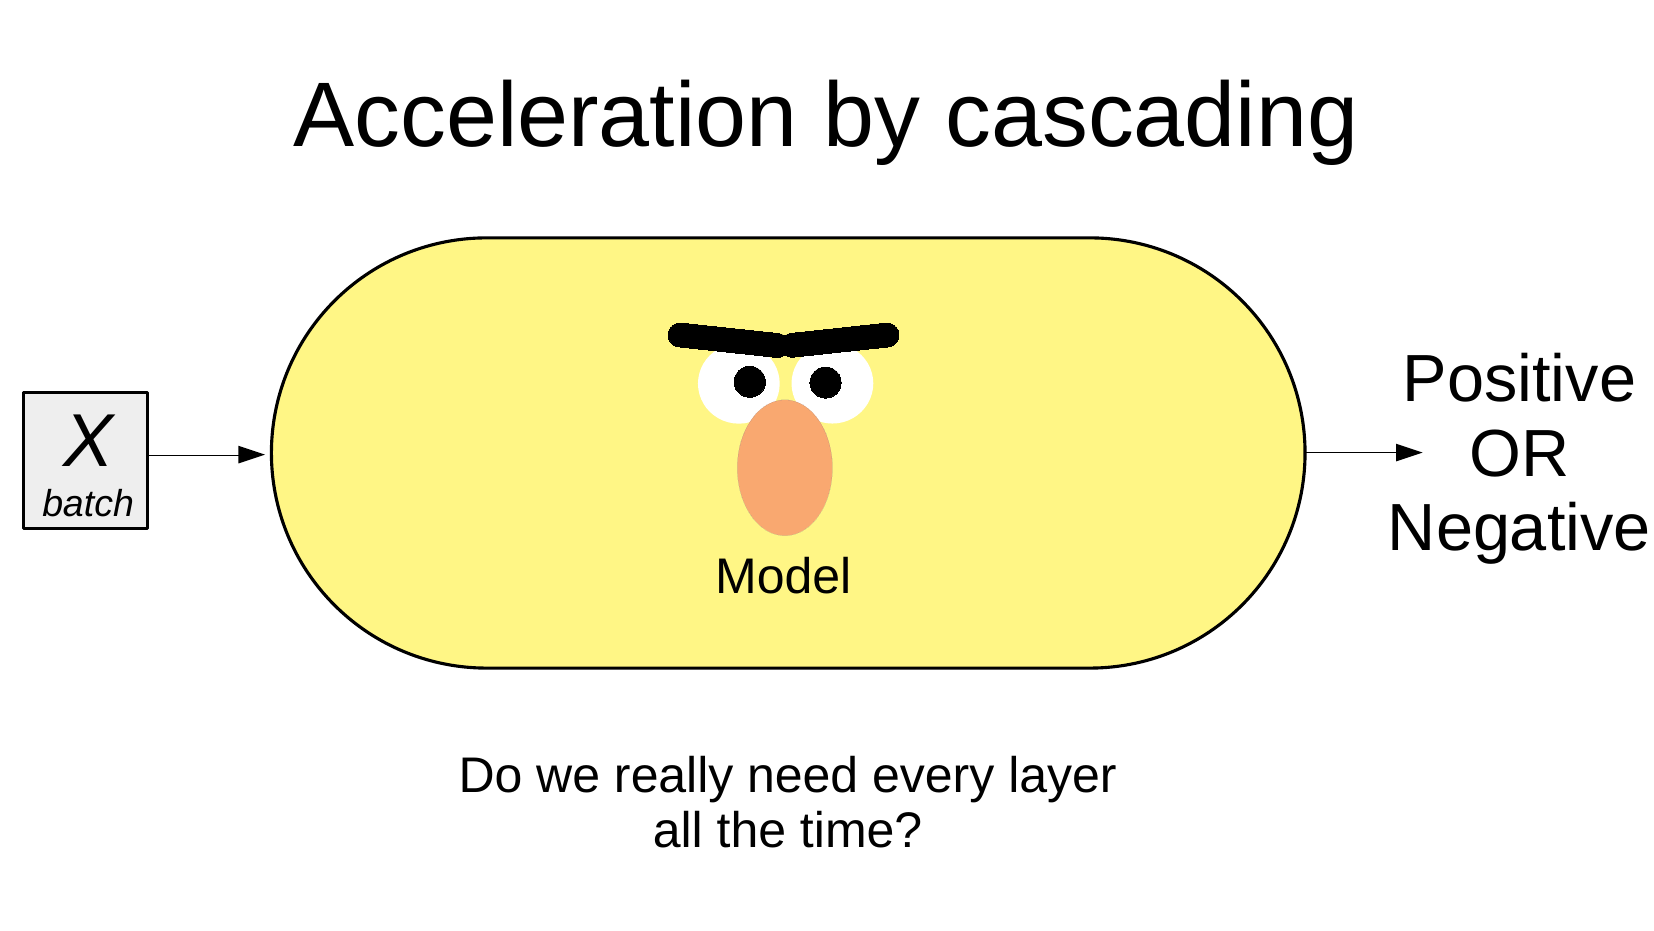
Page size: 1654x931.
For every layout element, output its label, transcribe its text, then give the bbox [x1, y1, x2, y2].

text_box Model [627, 540, 939, 653]
text_box Do we really need every layer all the time? [356, 739, 1219, 866]
title Acceleration by cascading [82, 37, 1571, 193]
text_box X batch [2, 390, 174, 574]
text_box [271, 237, 1306, 669]
subtitle Positive OR Negative [1373, 340, 1654, 566]
